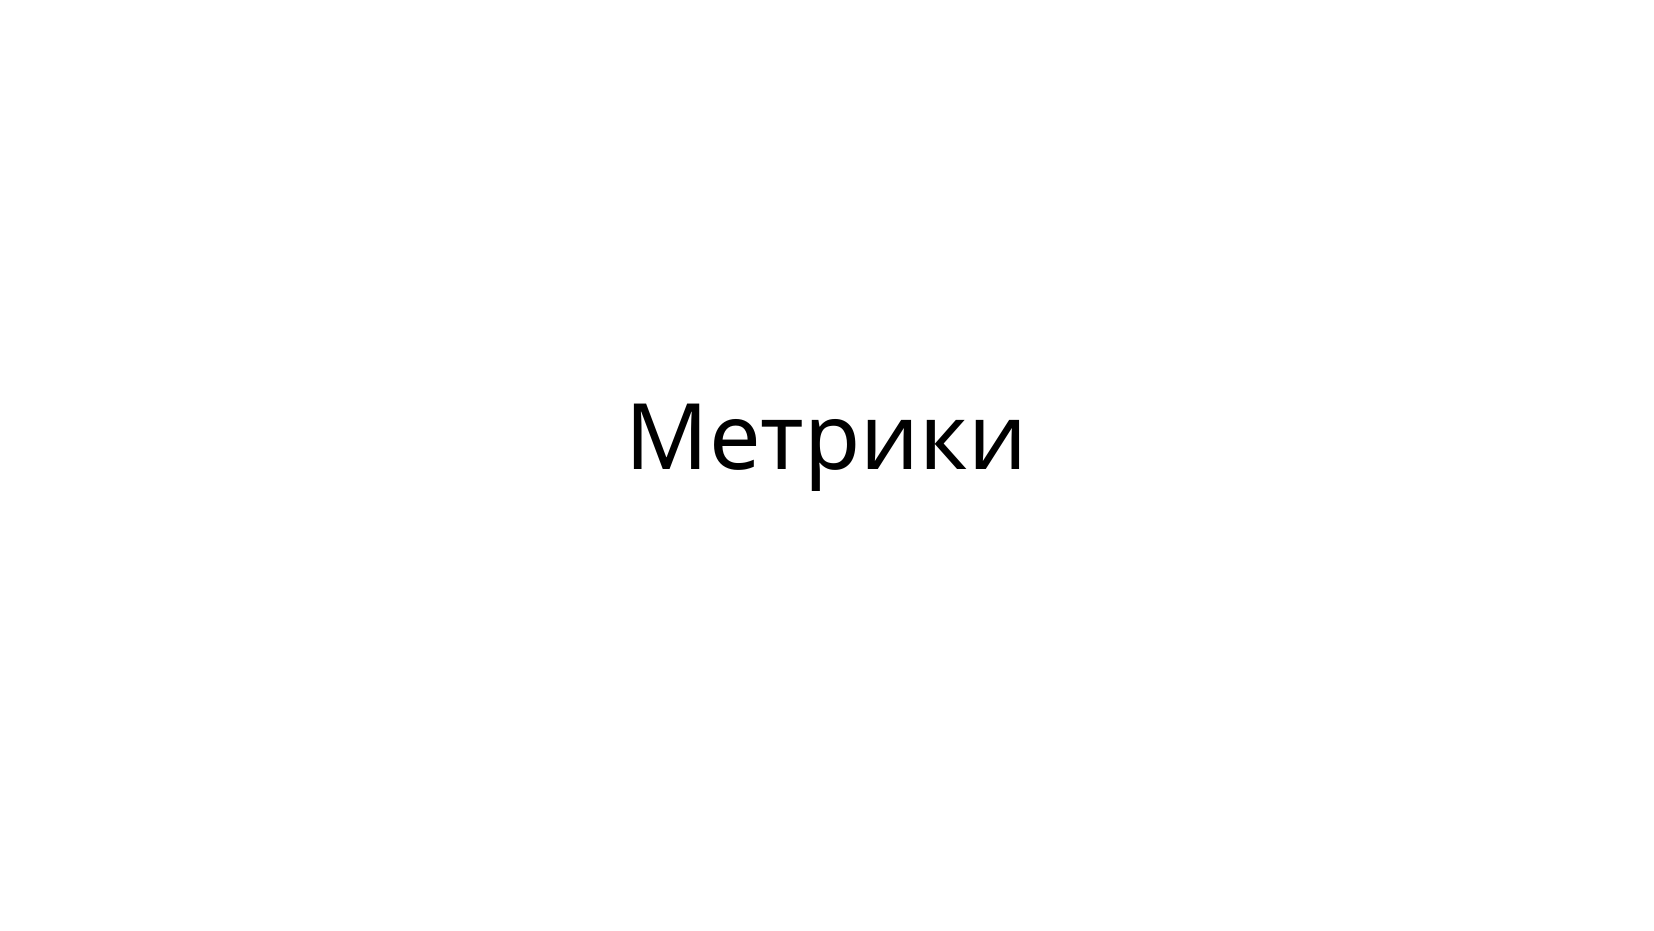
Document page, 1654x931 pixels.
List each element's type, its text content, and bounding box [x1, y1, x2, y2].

title Метрики [82, 355, 1571, 512]
